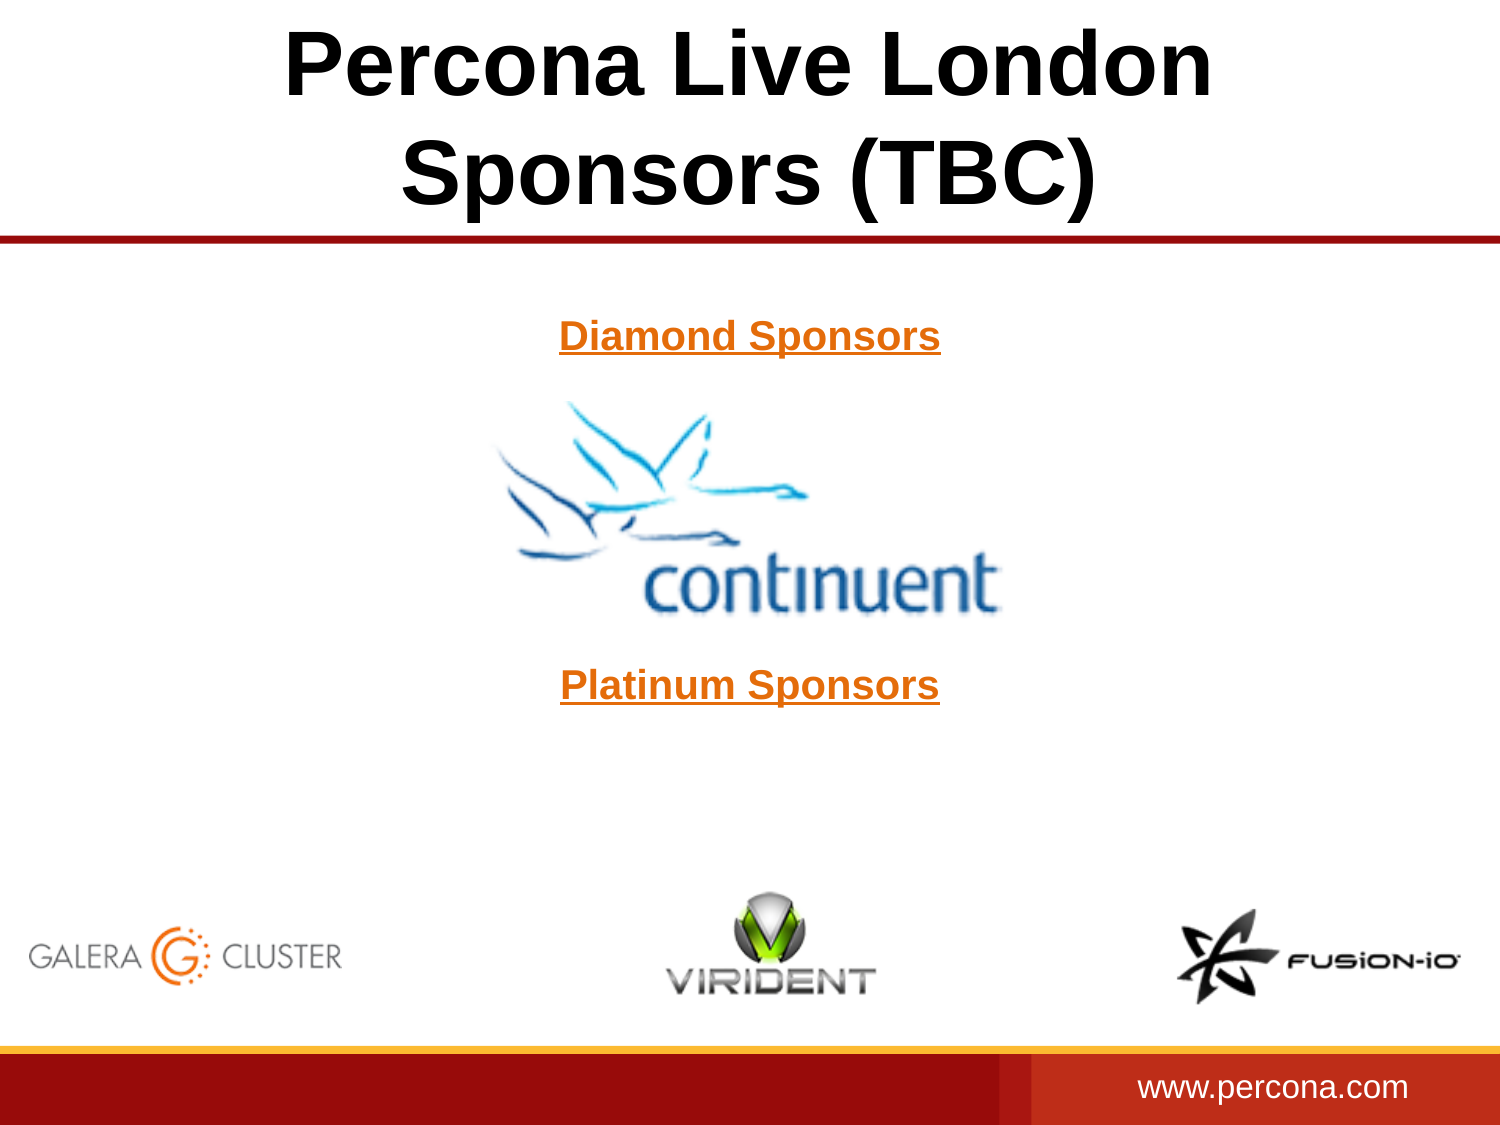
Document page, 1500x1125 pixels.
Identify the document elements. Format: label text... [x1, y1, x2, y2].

text_box Diamond Sponsors Platinum Sponsors [75, 263, 1425, 1006]
picture [614, 885, 927, 1003]
text_box Percona Live London Sponsors (TBC) [75, 19, 1425, 208]
picture [29, 898, 342, 1016]
picture [1163, 898, 1477, 1016]
picture [449, 401, 1046, 625]
